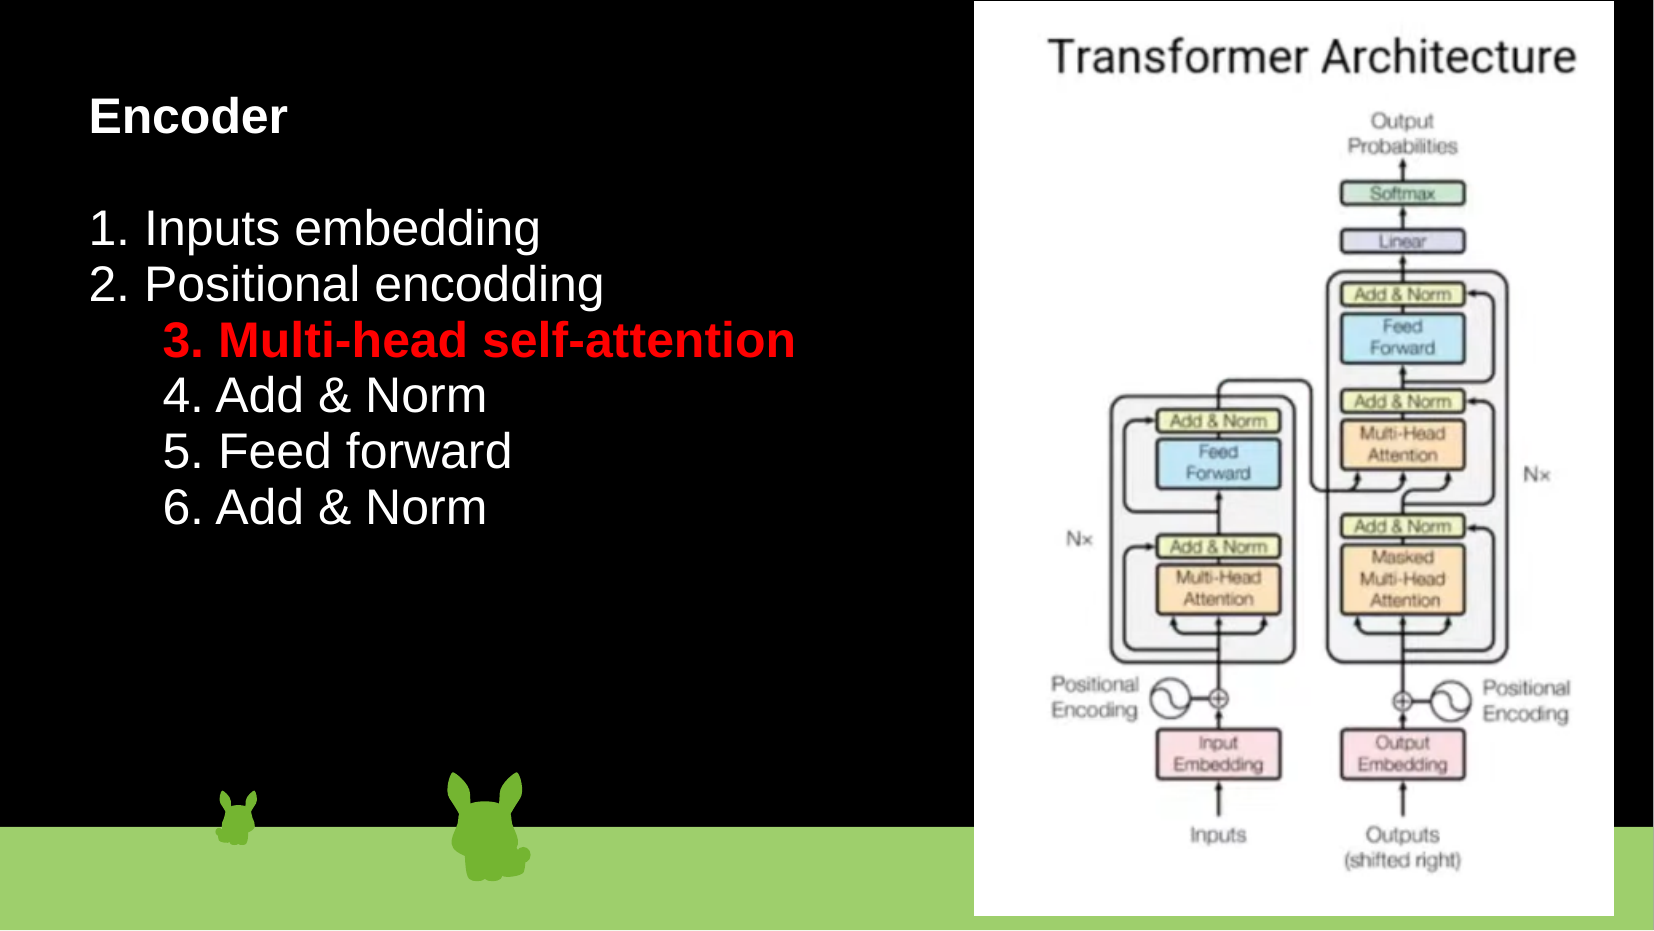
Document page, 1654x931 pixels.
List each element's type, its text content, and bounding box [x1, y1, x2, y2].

picture [974, 1, 1614, 916]
title Encoder 1. Inputs embedding 2. Positional encodding 3. Multi-head self-attention 4. Add & Norm 5. Feed forward 6. Add & Norm [88, 88, 974, 591]
